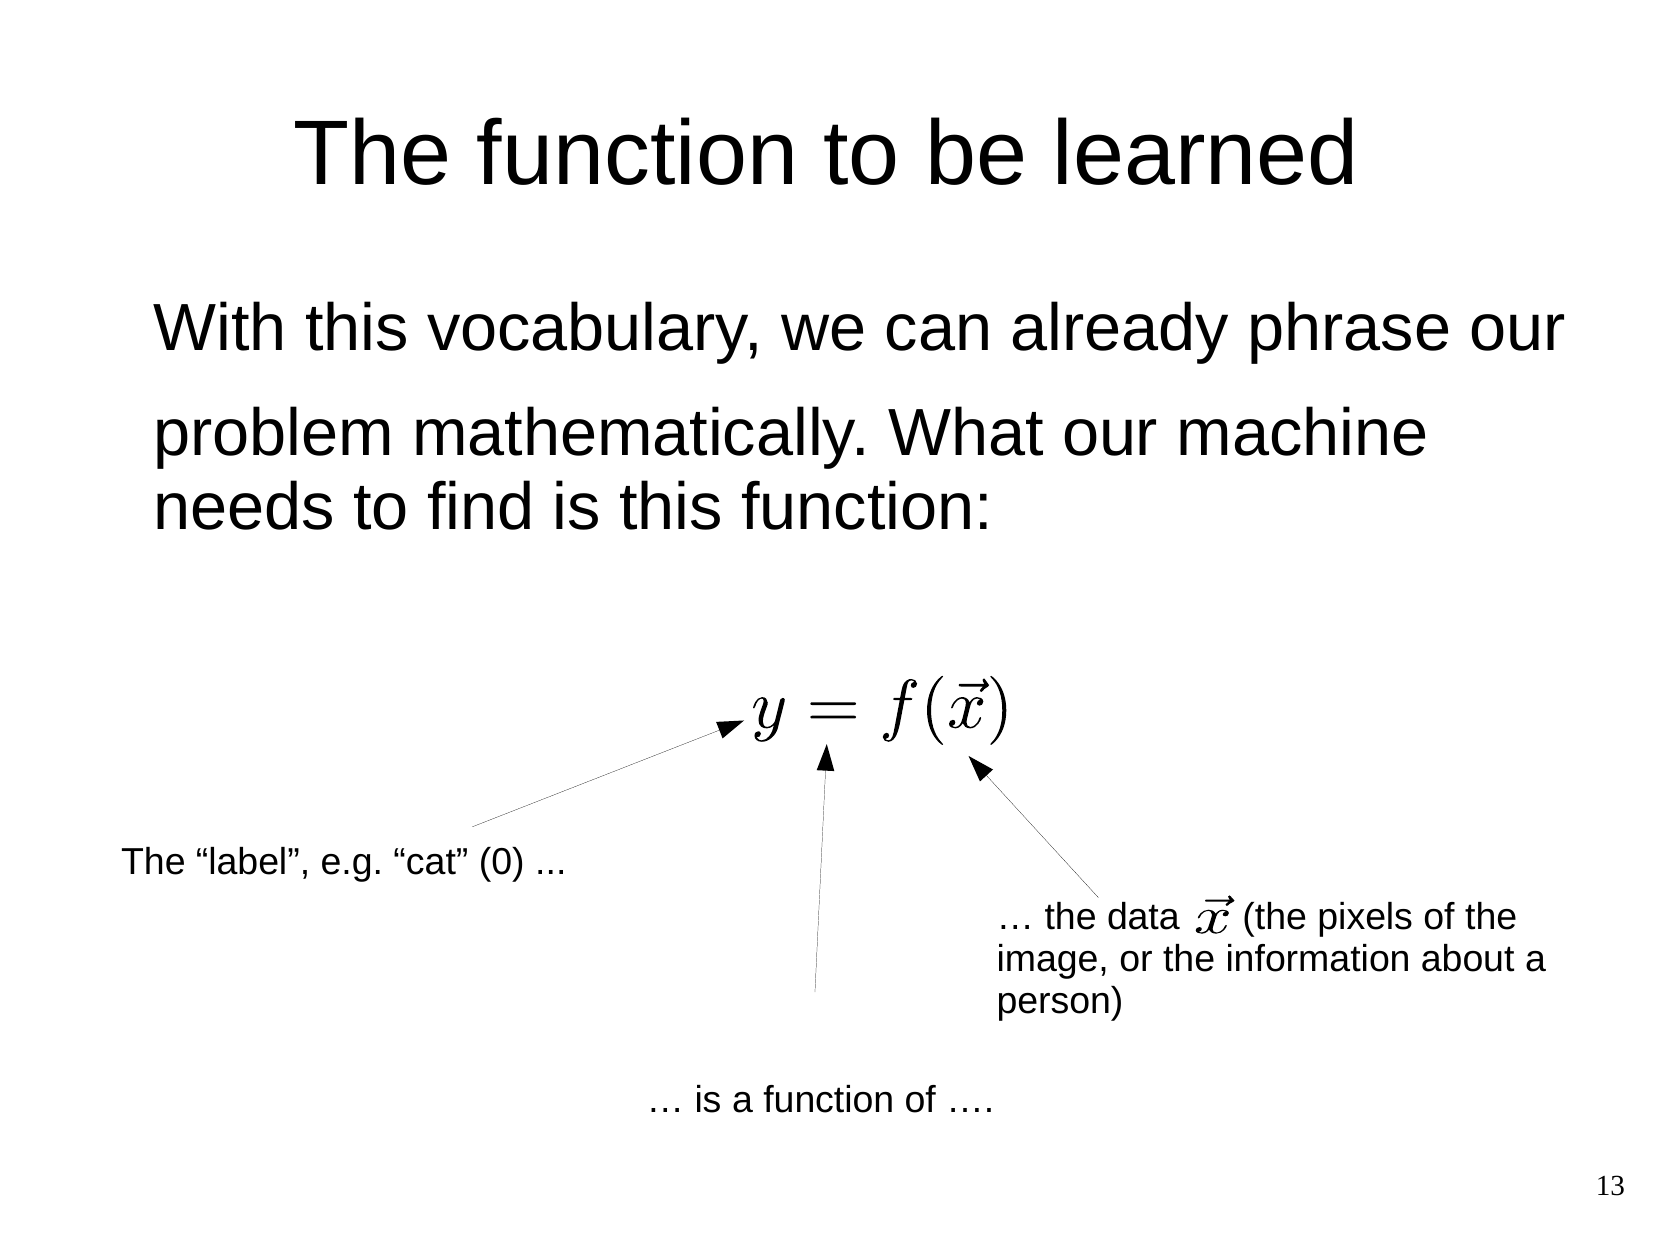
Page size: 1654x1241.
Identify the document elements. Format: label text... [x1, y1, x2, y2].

text_box … is a function of …. [631, 1071, 1329, 1128]
text_box The “label”, e.g. “cat” (0) ... [106, 832, 804, 890]
picture [1192, 895, 1237, 934]
text_box … the data (the pixels of the image, or the information about a person) [981, 888, 1620, 1029]
picture [748, 673, 1016, 748]
title The function to be learned [82, 49, 1571, 257]
list With this vocabulary, we can already phrase our problem mathematically. What our machine needs to find is this function: [82, 290, 1571, 1010]
